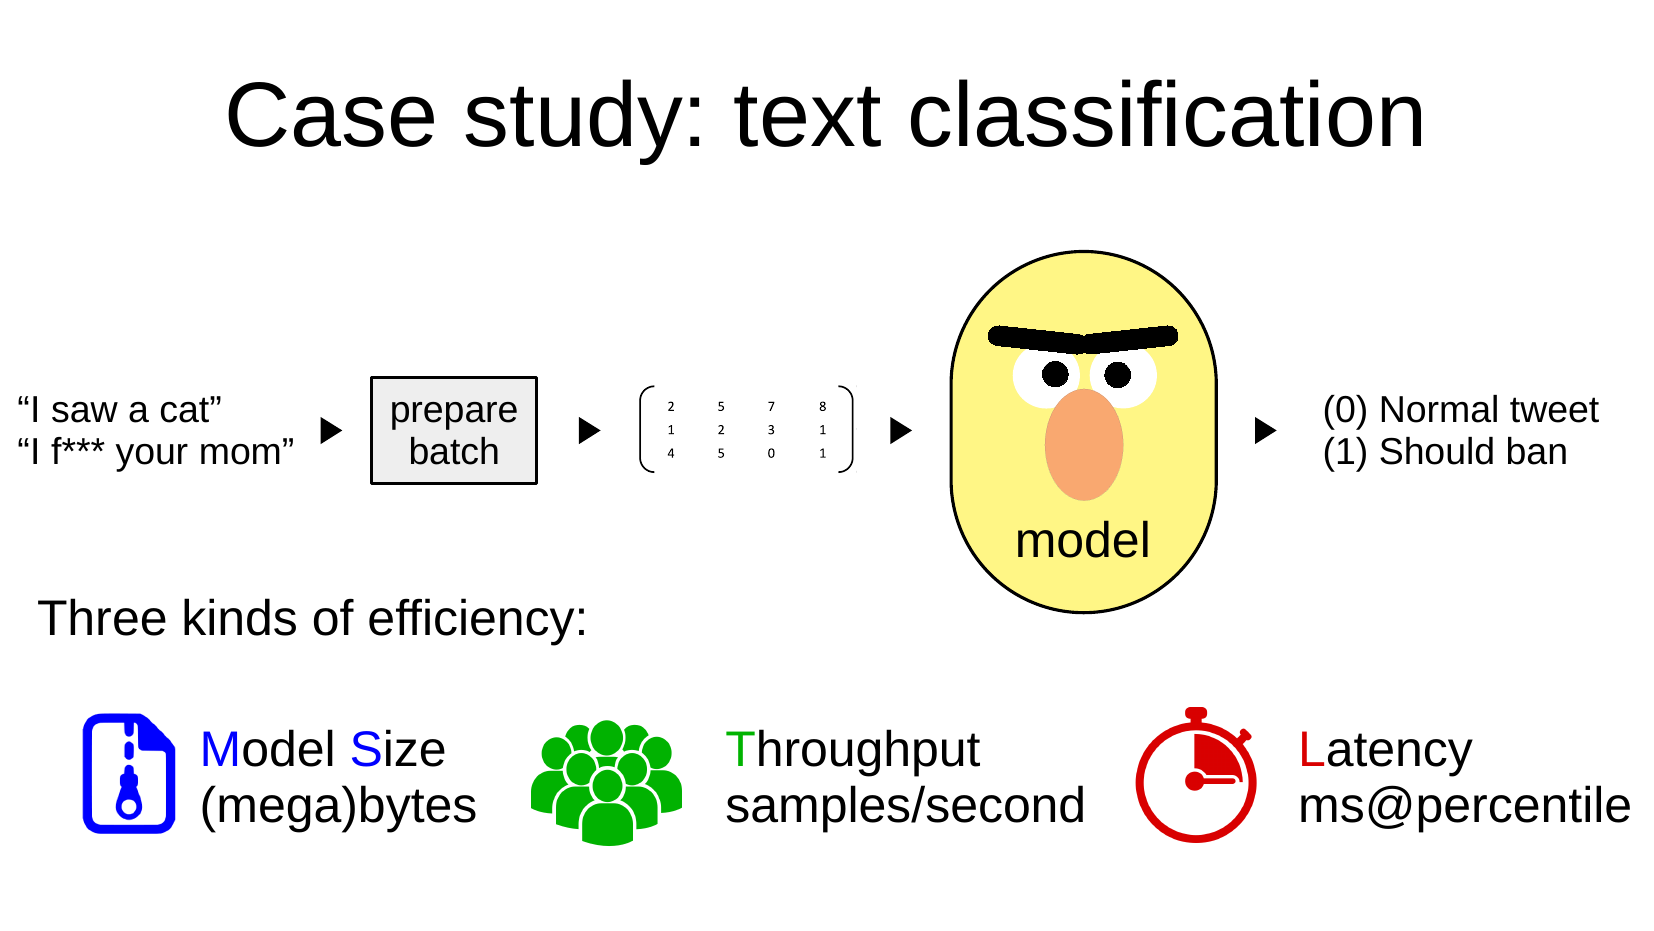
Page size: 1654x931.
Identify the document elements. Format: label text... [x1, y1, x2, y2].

text_box model [954, 504, 1211, 597]
text_box “I saw a cat” “I f*** your mom” [2, 381, 436, 522]
title Case study: text classification [82, 37, 1571, 193]
text_box Throughput samples/second [710, 714, 1124, 897]
text_box Model Size (mega)bytes [184, 714, 519, 841]
text_box (0) Normal tweet (1) Should ban [1307, 381, 1654, 522]
picture [1128, 707, 1264, 843]
text_box [1021, 597, 1147, 613]
text_box Three kinds of efficiency: [22, 583, 661, 682]
picture [68, 713, 189, 834]
text_box prepare batch [371, 377, 537, 484]
text_box [951, 251, 1217, 518]
picture [596, 352, 912, 509]
text_box Latency ms@percentile [1283, 714, 1654, 897]
picture [531, 701, 682, 865]
